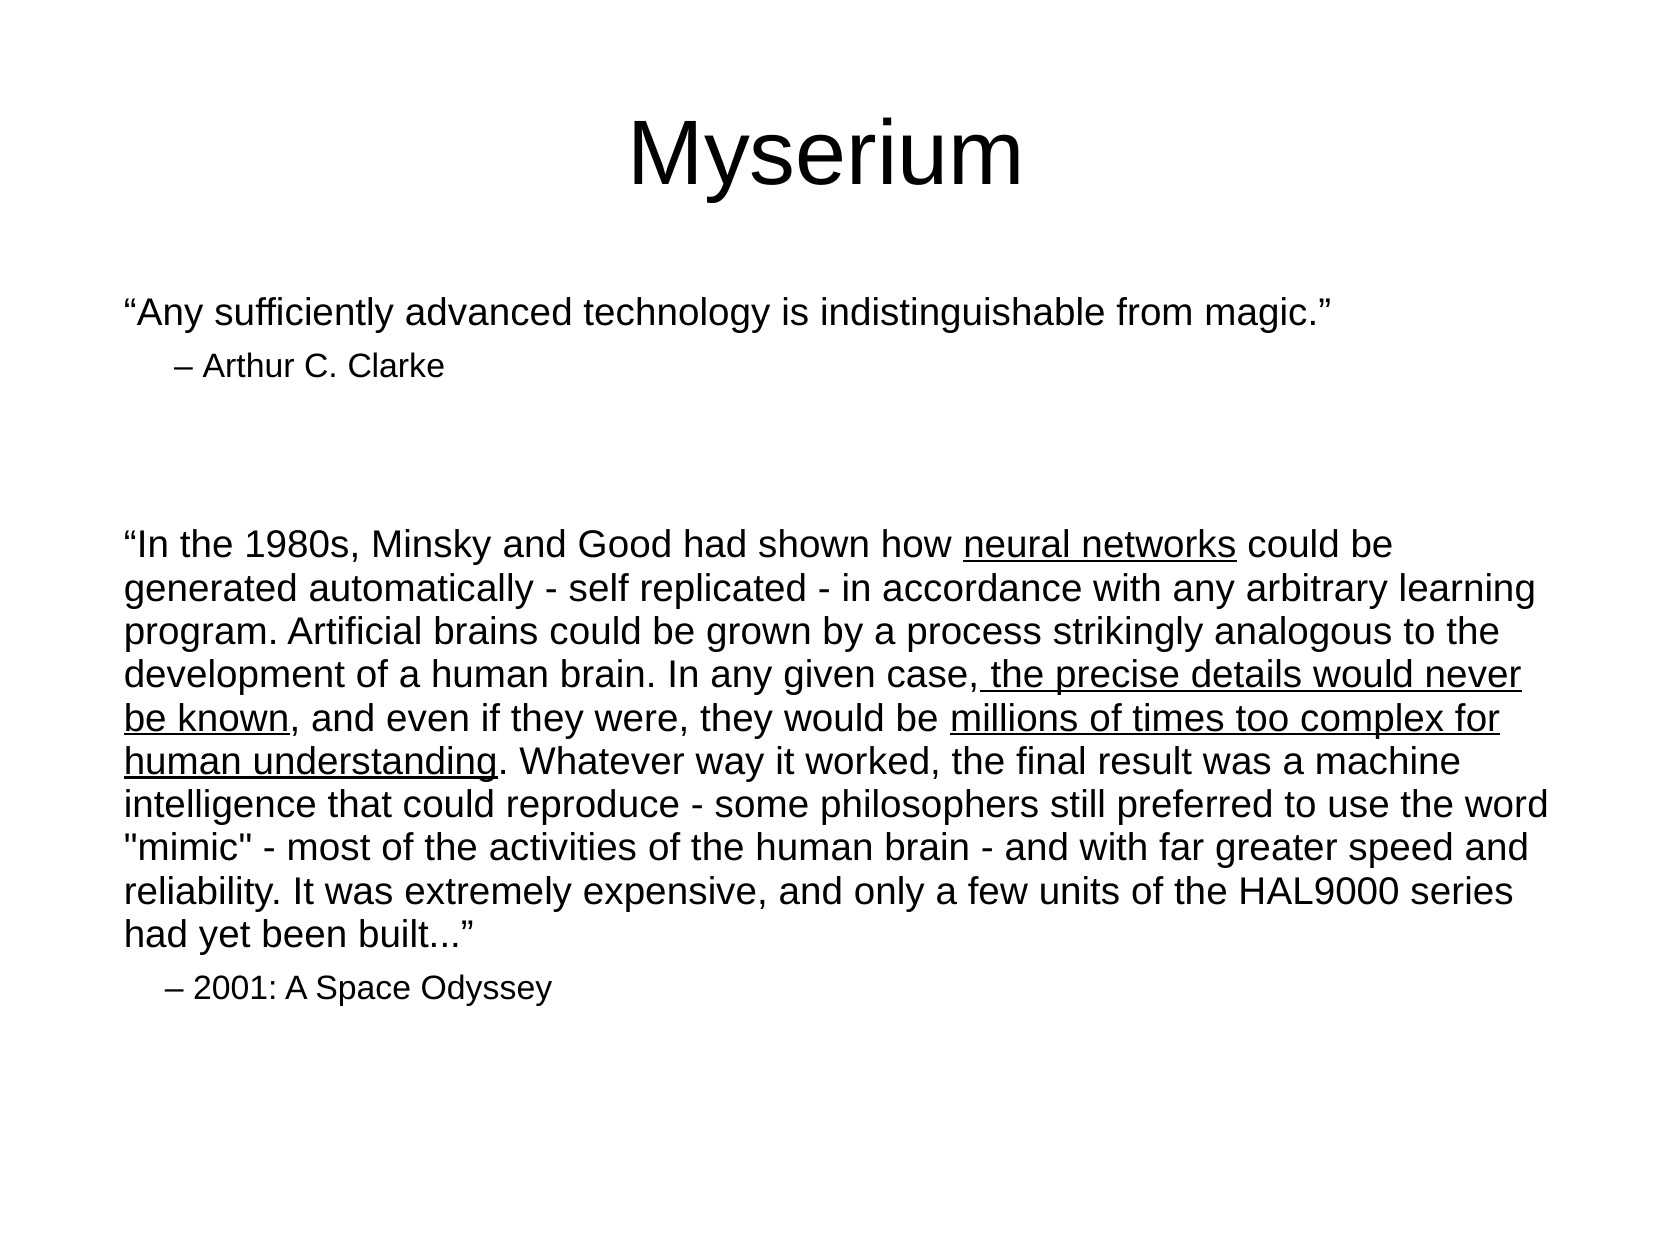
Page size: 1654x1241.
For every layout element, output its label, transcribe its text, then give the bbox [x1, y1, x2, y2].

list “Any sufficiently advanced technology is indistinguishable from magic.” – Arthur C. Clarke “In the 1980s, Minsky and Good had shown how neural networks could be generated automatically - self replicated - in accordance with any arbitrary learning program. Artificial brains could be grown by a process strikingly analogous to the development of a human brain. In any given case, the precise details would never be known, and even if they were, they would be millions of times too complex for human understanding. Whatever way it worked, the final result was a machine intelligence that could reproduce - some philosophers still preferred to use the word "mimic" - most of the activities of the human brain - and with far greater speed and reliability. It was extremely expensive, and only a few units of the HAL9000 series had yet been built...” – 2001: A Space Odyssey [82, 290, 1571, 1010]
title Myserium [82, 49, 1571, 257]
